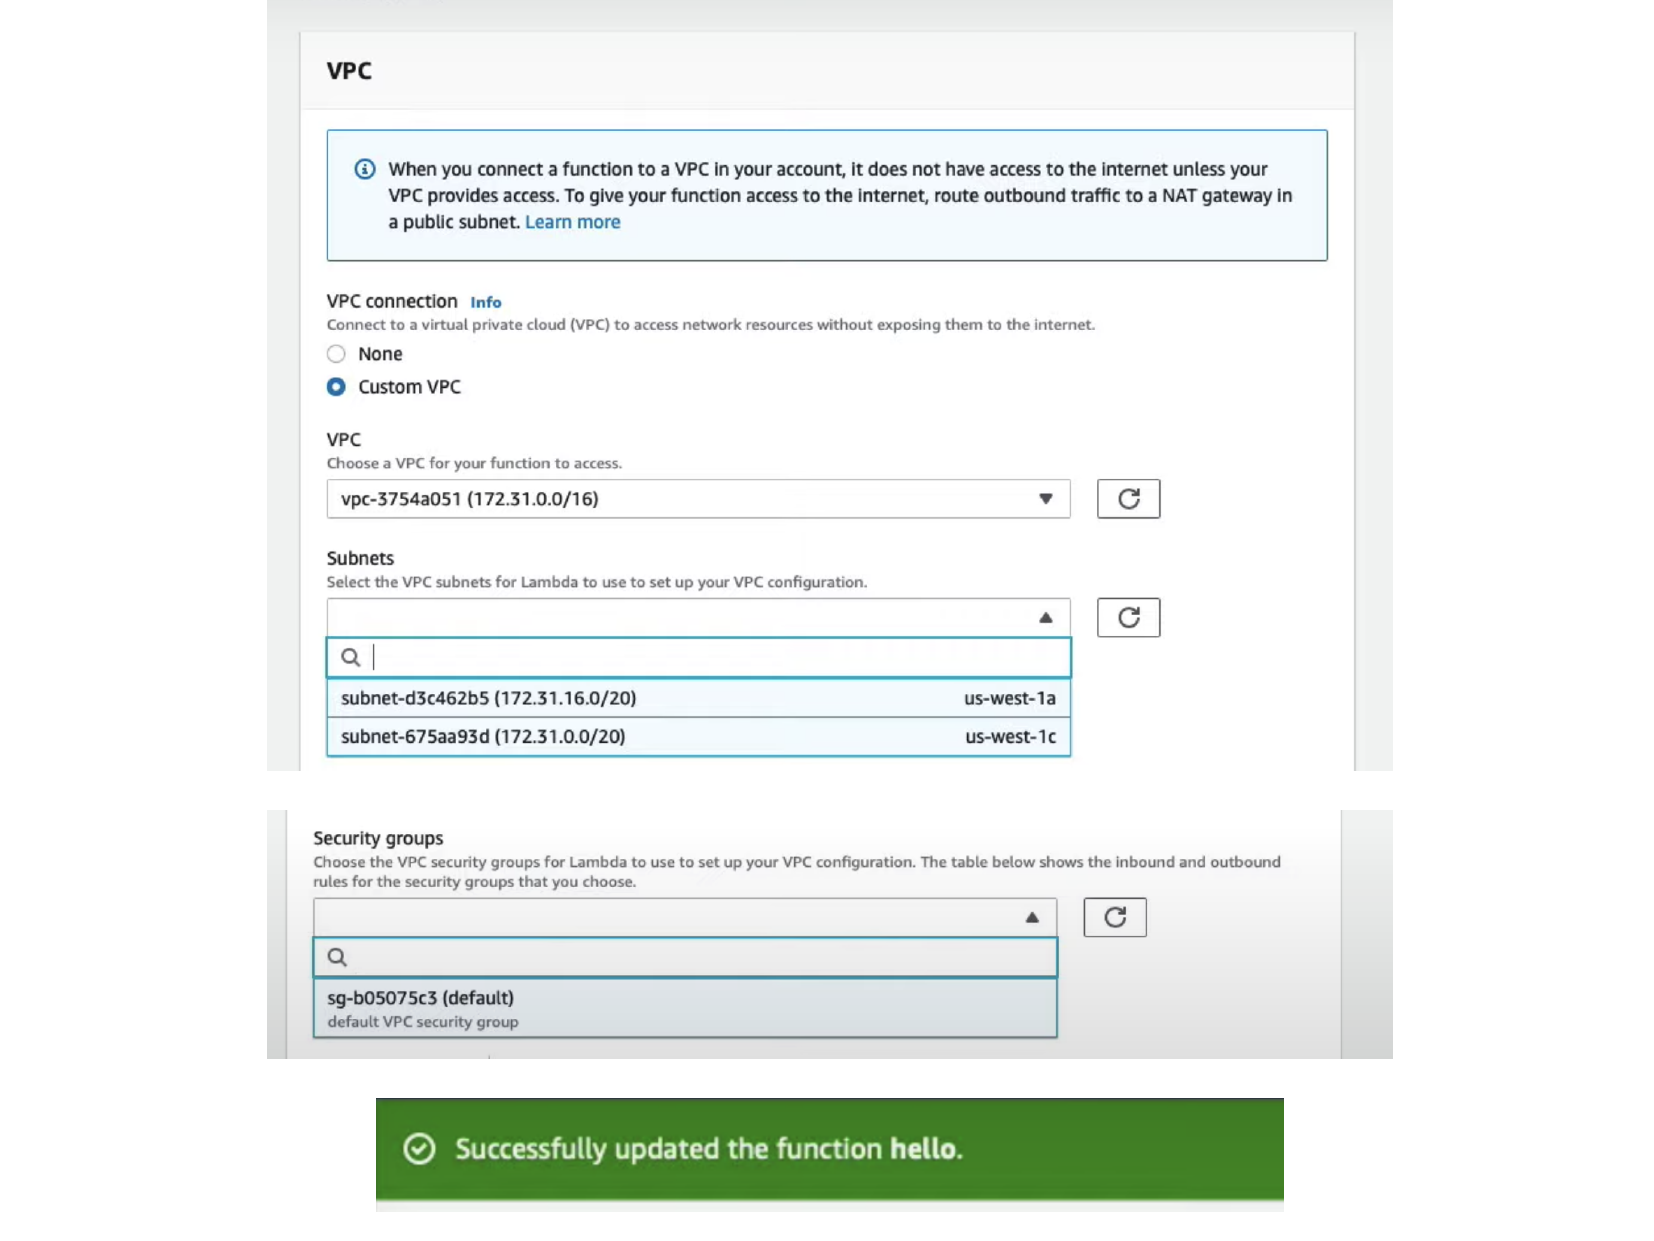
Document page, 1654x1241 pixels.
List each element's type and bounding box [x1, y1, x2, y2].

picture [267, 0, 1393, 771]
picture [376, 1098, 1284, 1212]
picture [267, 810, 1393, 1059]
